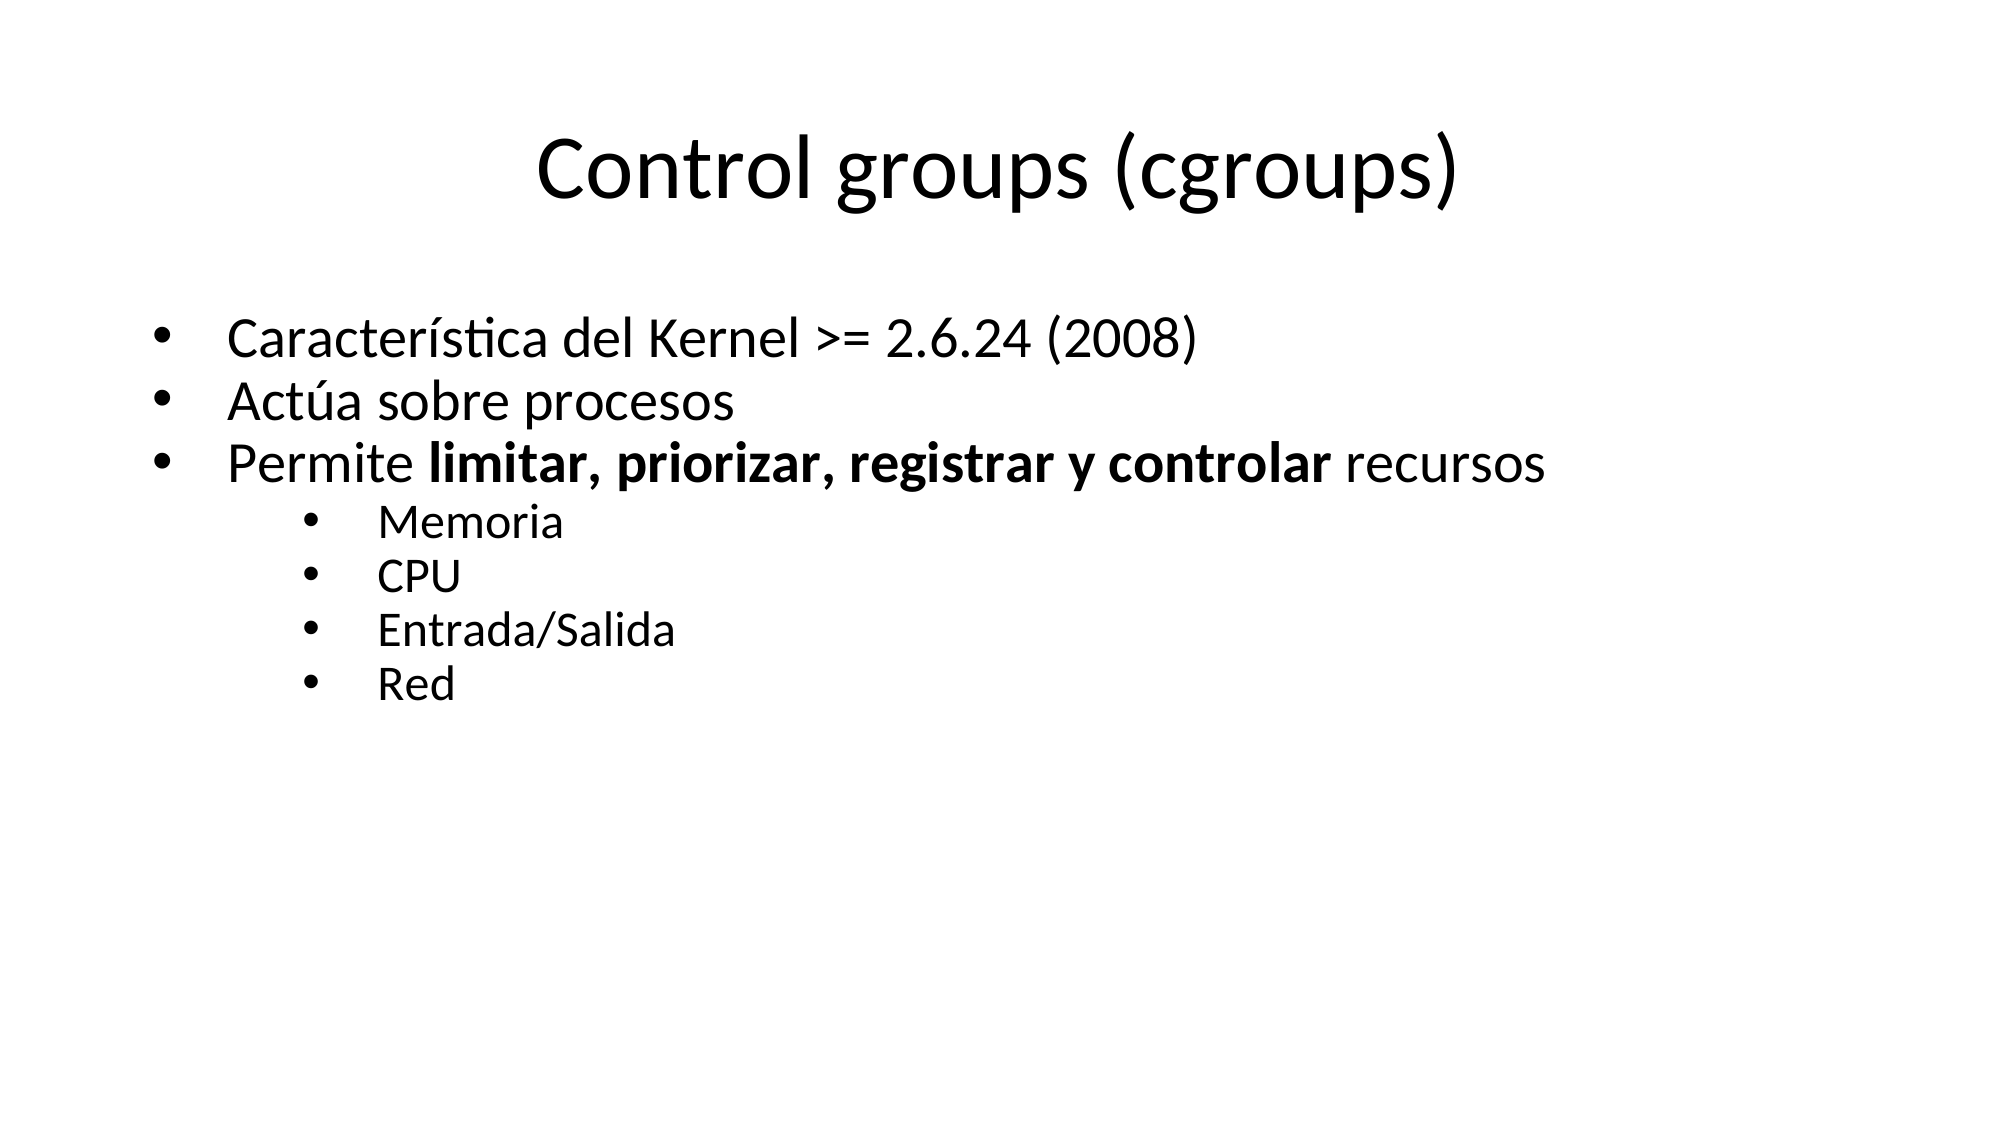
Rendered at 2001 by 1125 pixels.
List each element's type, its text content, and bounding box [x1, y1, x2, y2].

list Característica del Kernel >= 2.6.24 (2008) Actúa sobre procesos Permite limitar, priorizar, registrar y controlar recursos Memoria CPU Entrada/Salida Red [137, 299, 1863, 1014]
title Control groups (cgroups) [137, 59, 1863, 278]
